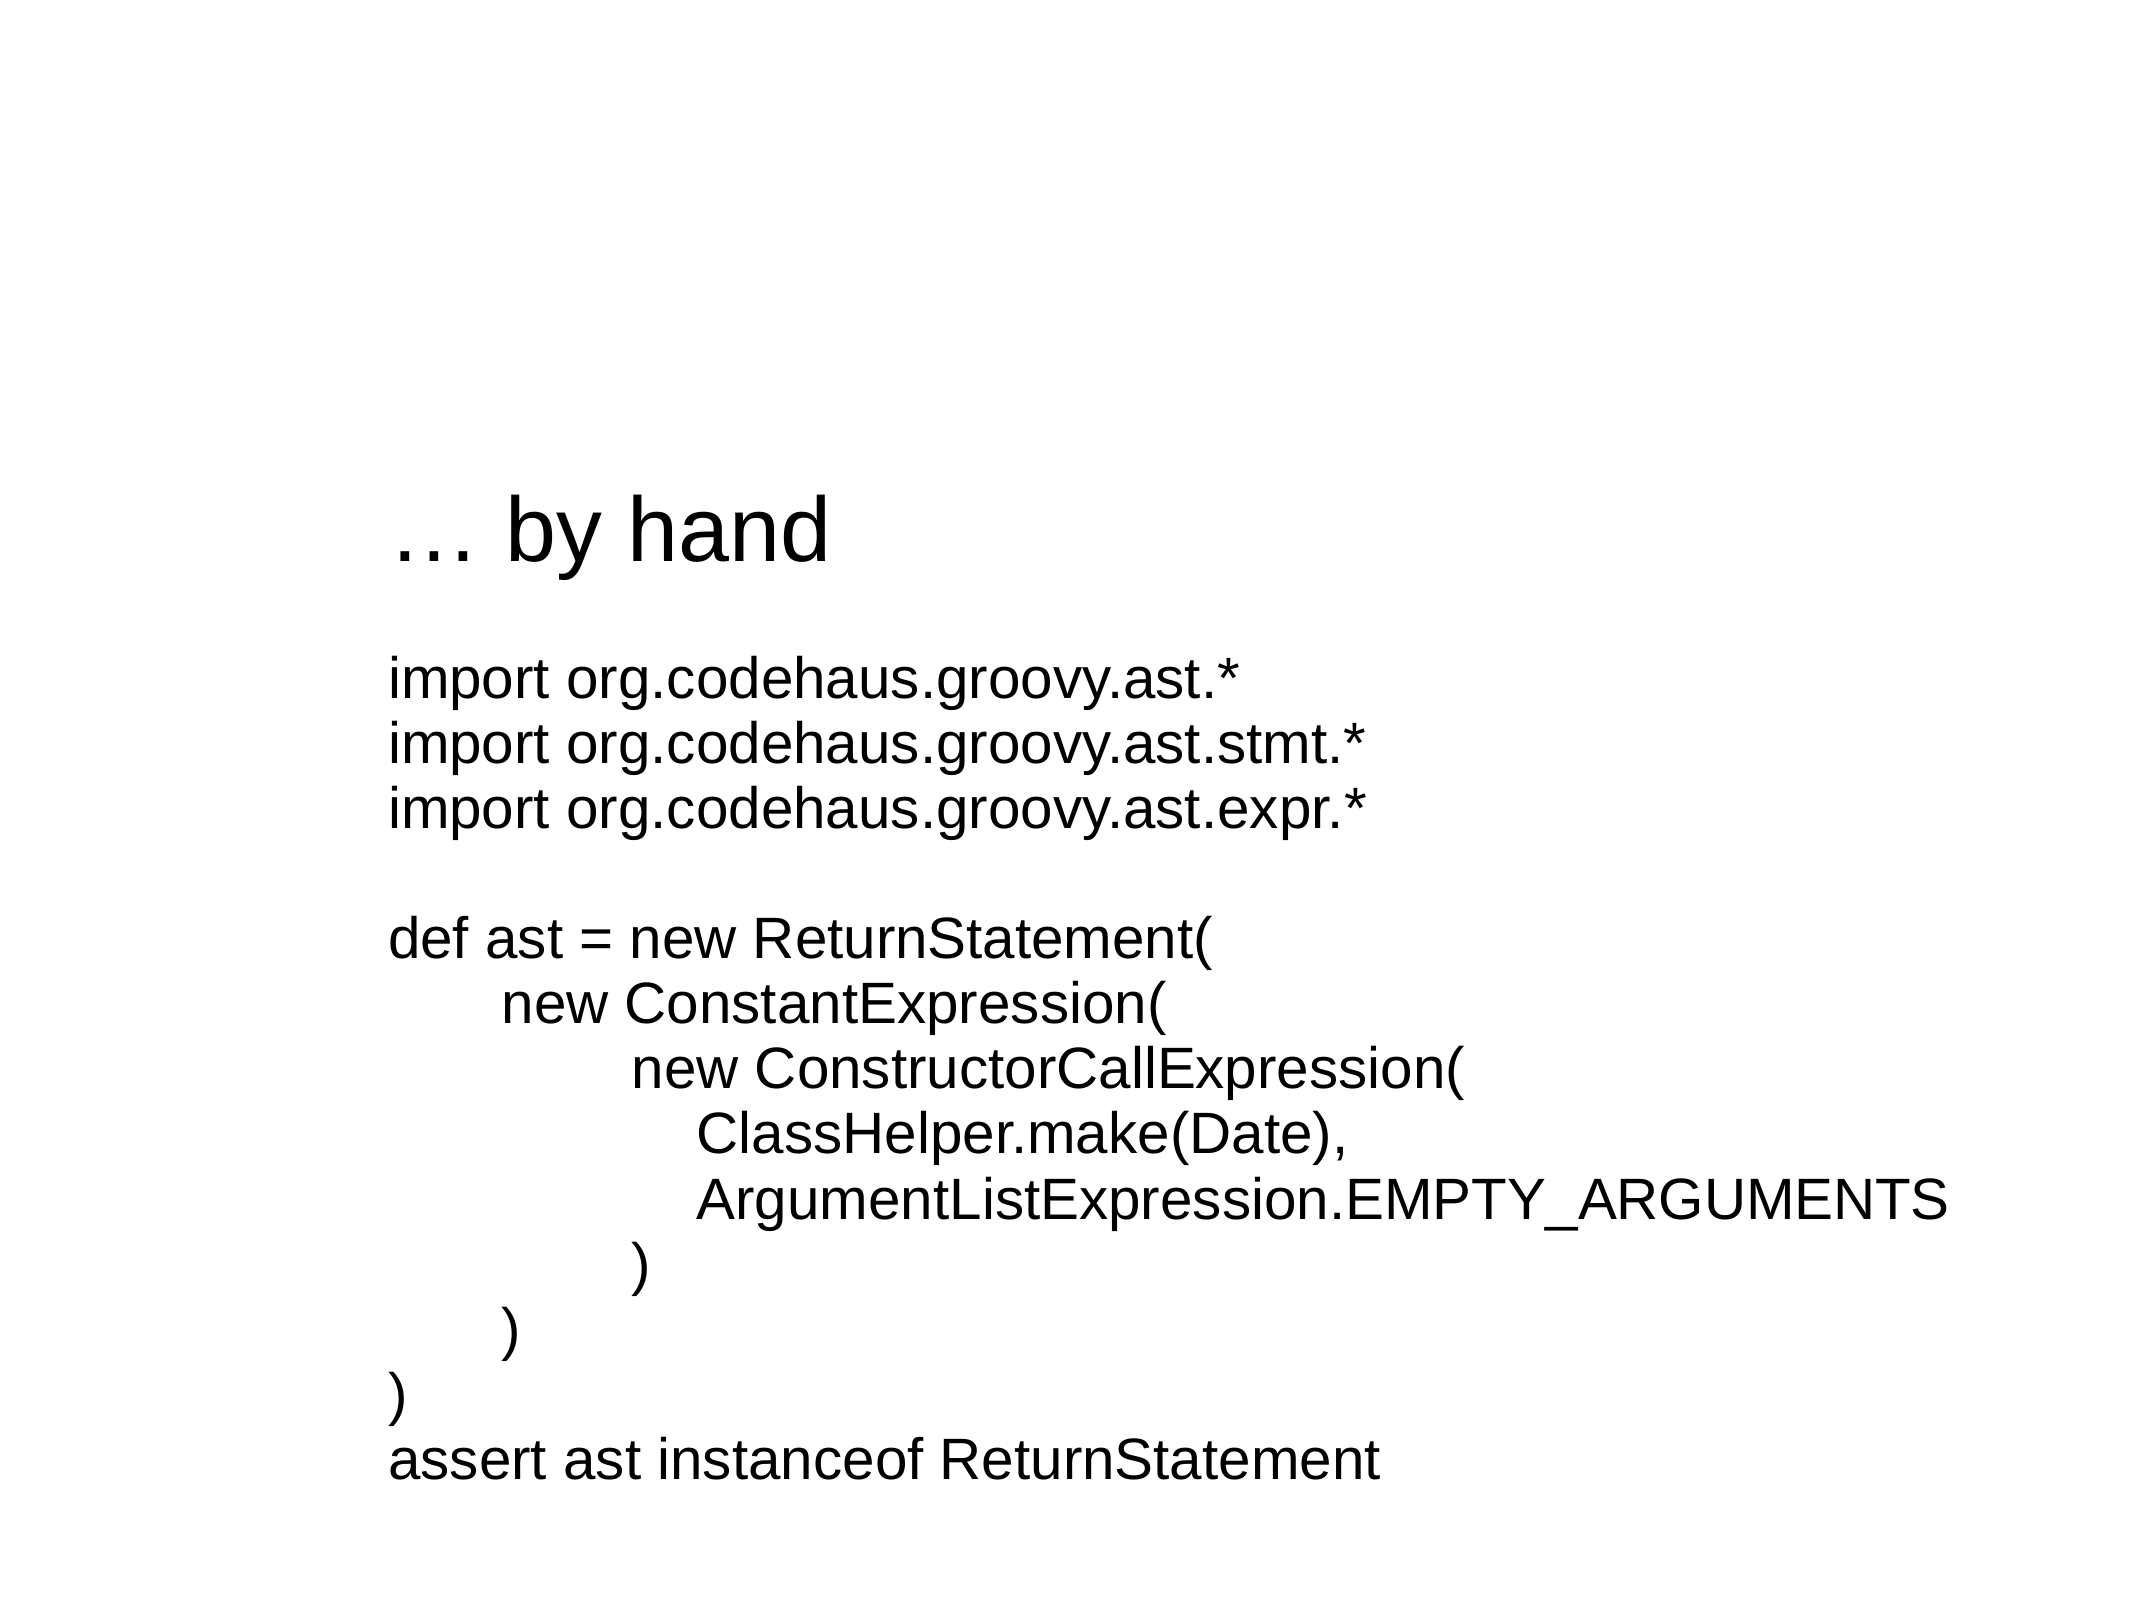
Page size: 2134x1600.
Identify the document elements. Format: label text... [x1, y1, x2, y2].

text_box … by hand import org.codehaus.groovy.ast.* import org.codehaus.groovy.ast.stmt.* import org.codehaus.groovy.ast.expr.* def ast = new ReturnStatement( new ConstantExpression( new ConstructorCallExpression( ClassHelper.make(Date), ArgumentListExpression.EMPTY_ARGUMENTS ) ) ) assert ast instanceof ReturnStatement [388, 478, 2101, 1501]
